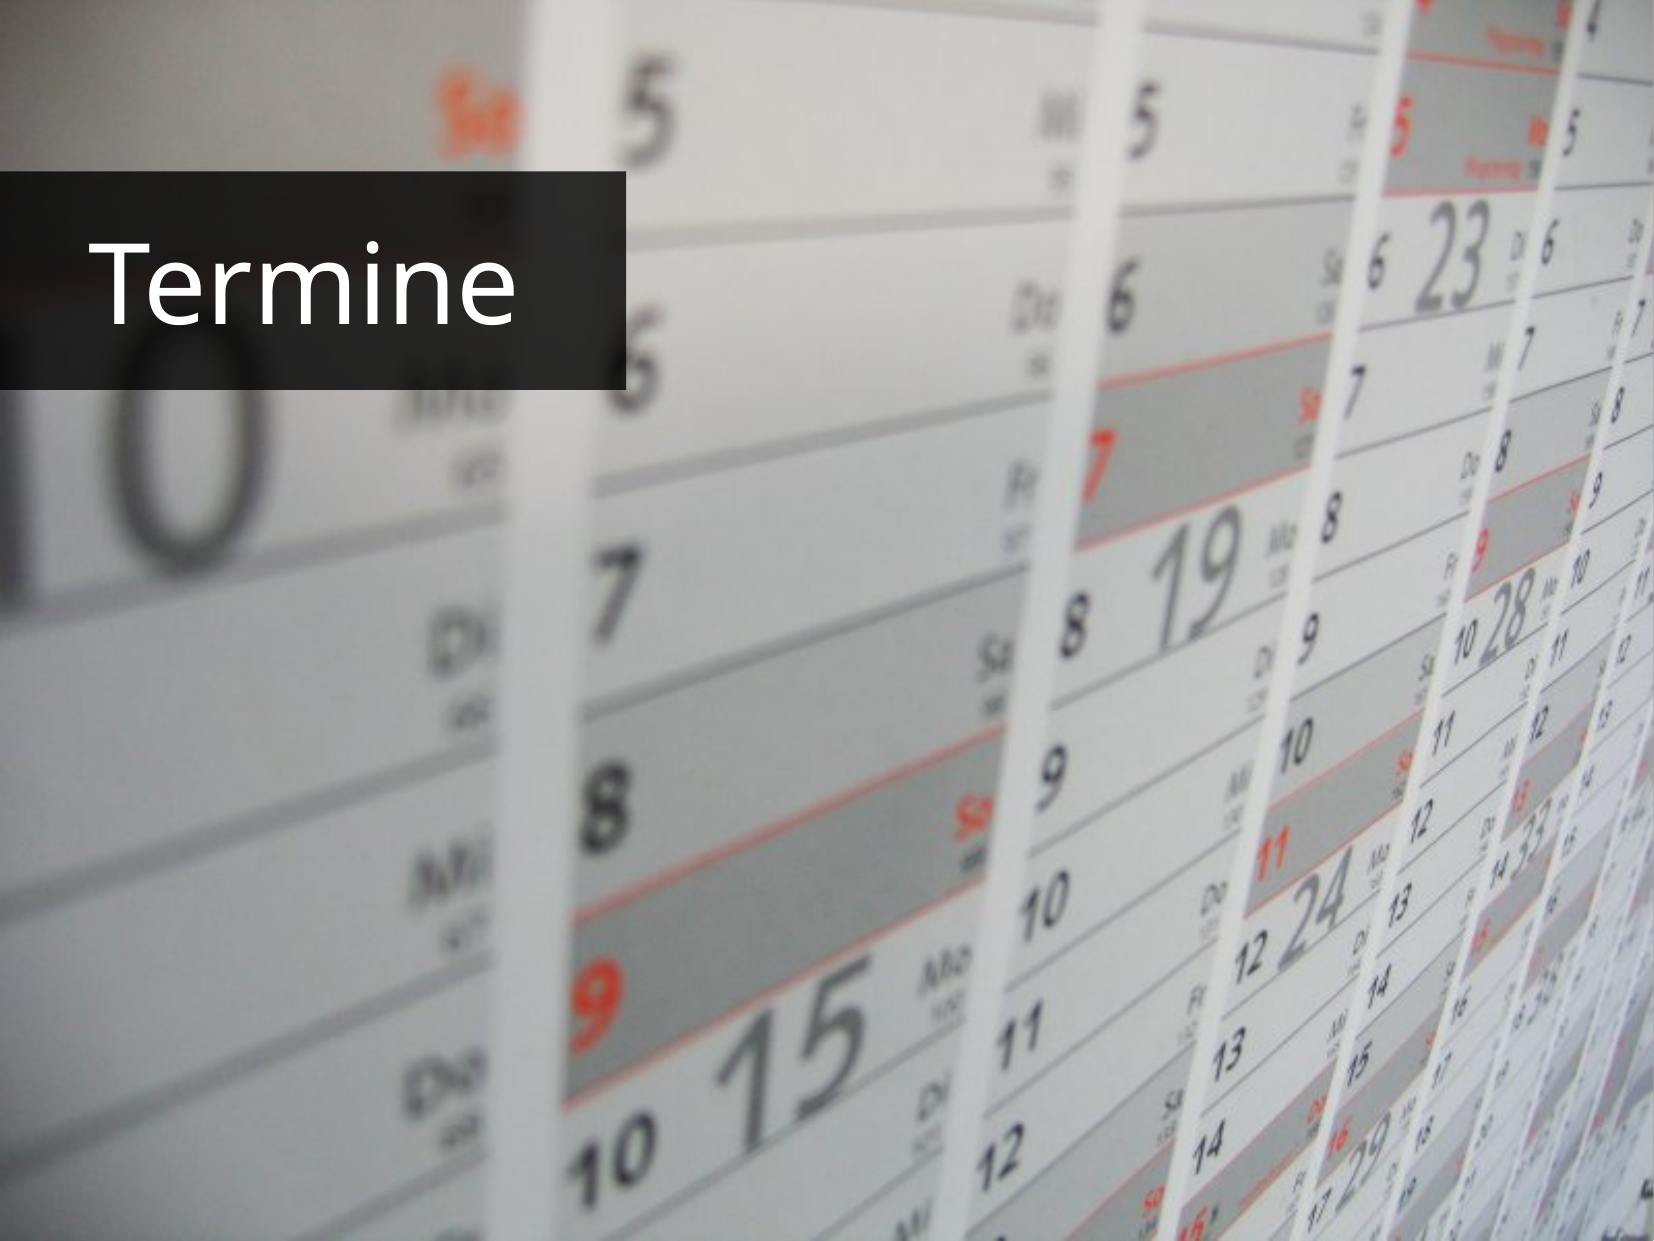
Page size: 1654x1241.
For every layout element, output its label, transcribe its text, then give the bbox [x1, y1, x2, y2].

text_box Termine [0, 171, 627, 390]
picture [0, 0, 1654, 1241]
